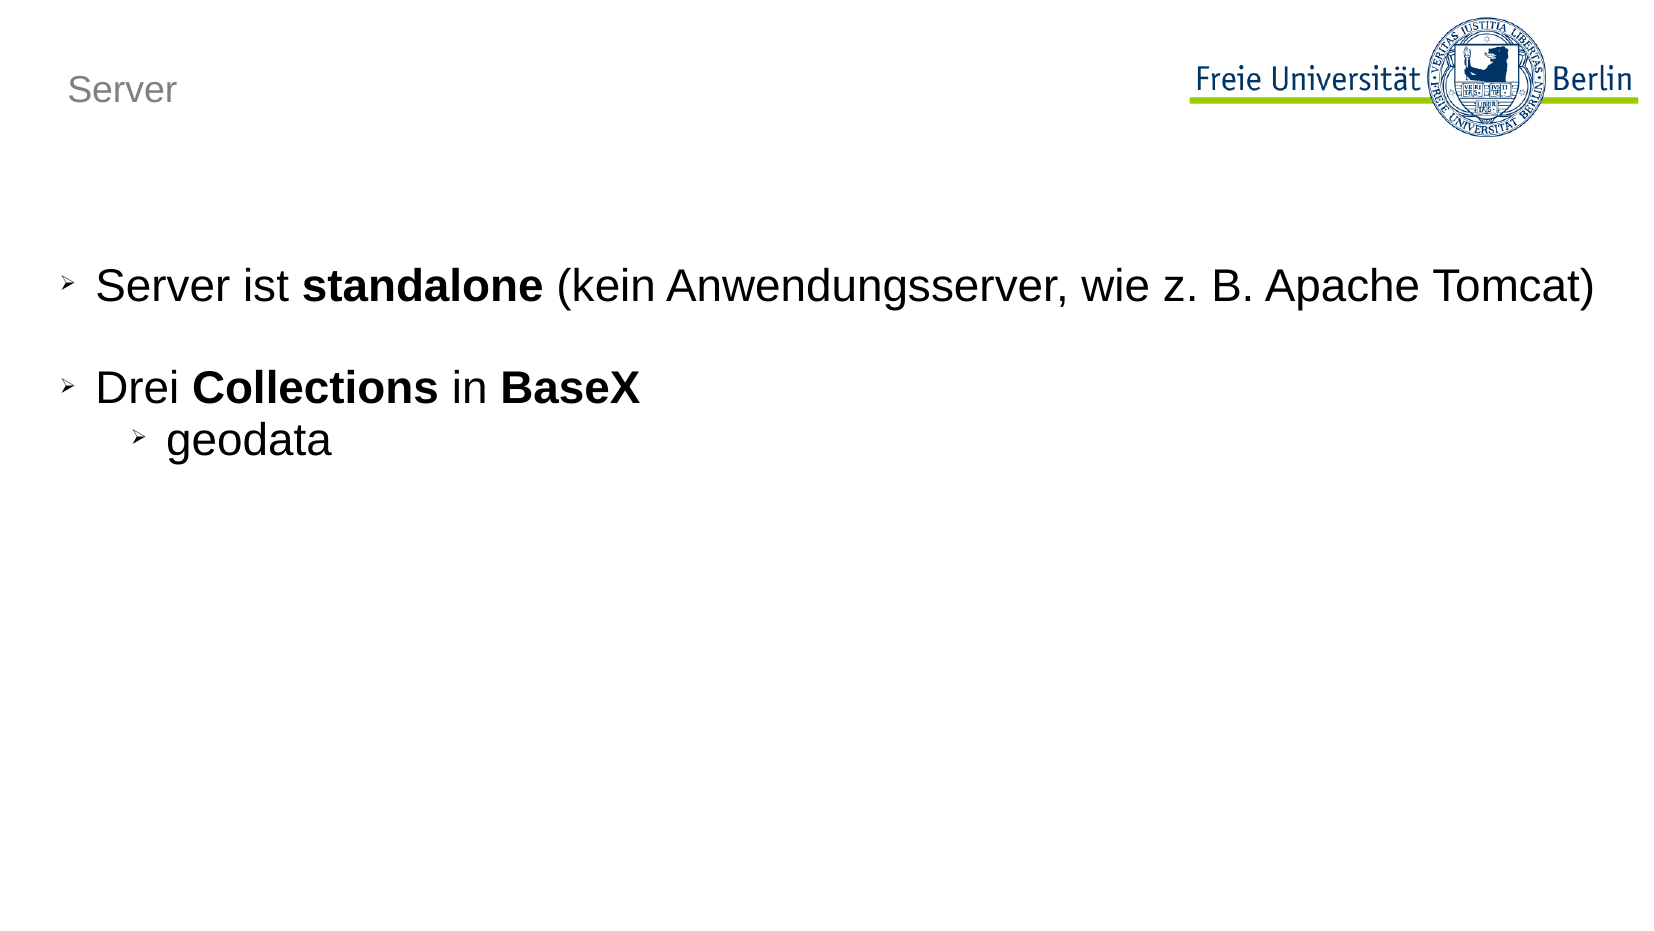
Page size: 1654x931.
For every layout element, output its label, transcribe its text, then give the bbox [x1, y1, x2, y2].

text_box Server [52, 61, 193, 119]
text_box Server ist standalone (kein Anwendungsserver, wie z. B. Apache Tomcat) Drei Collections in BaseX geodata [45, 252, 1609, 473]
picture [1185, 11, 1642, 142]
